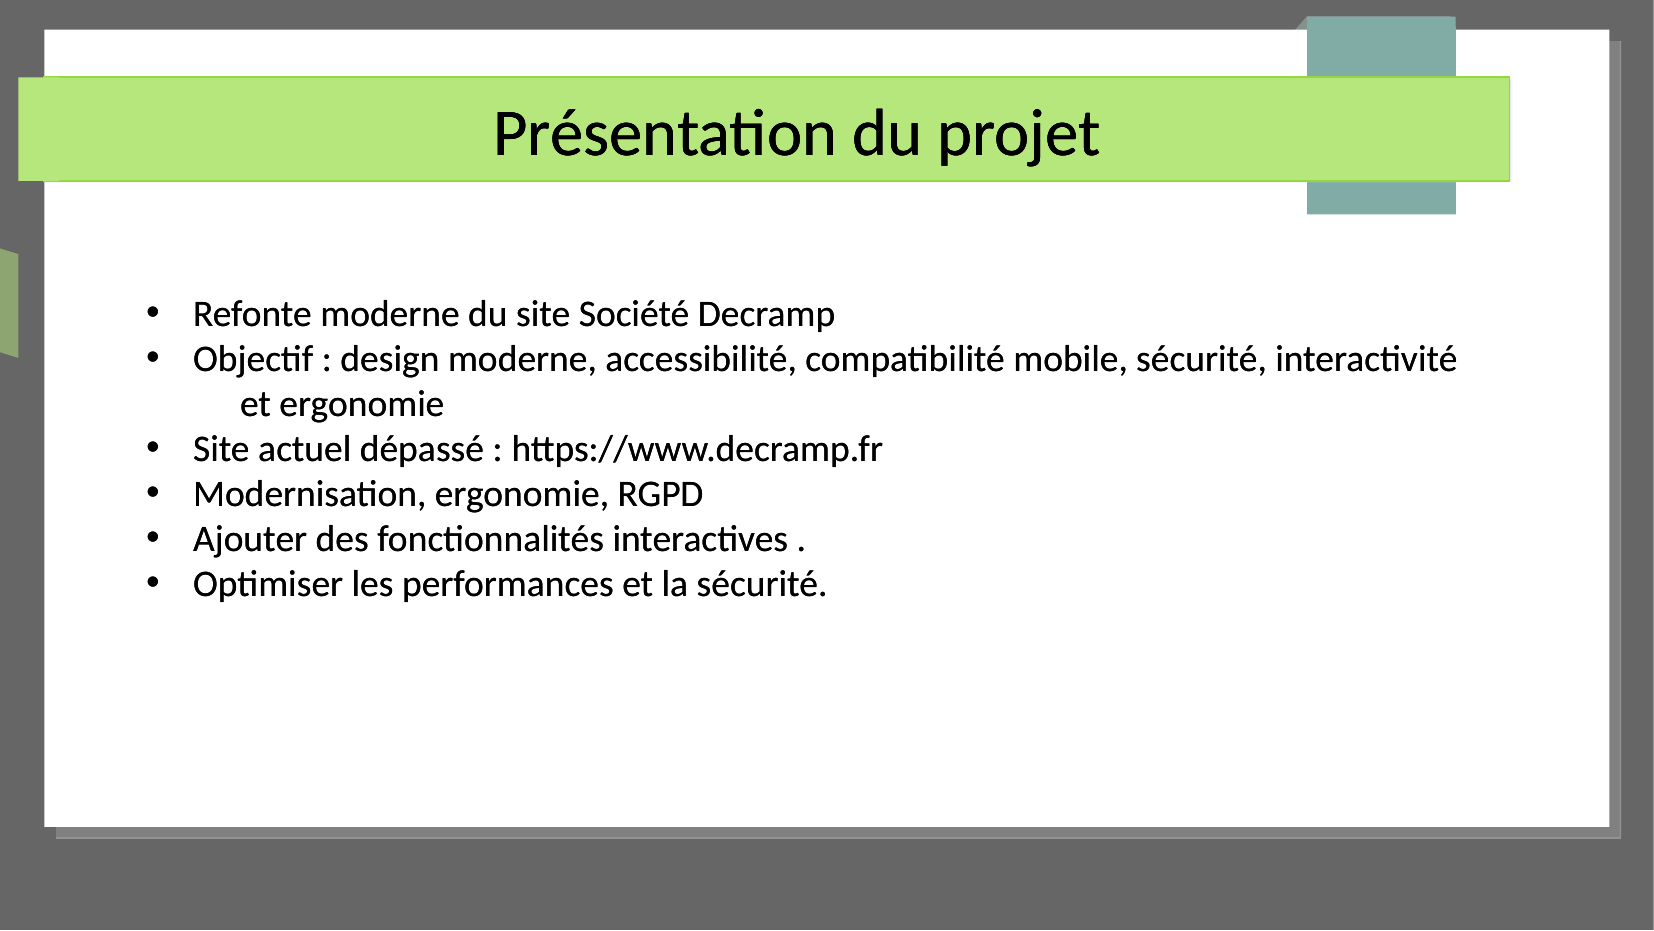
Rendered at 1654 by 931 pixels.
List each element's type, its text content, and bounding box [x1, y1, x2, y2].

text_box Refonte moderne du site Société Decramp​ Objectif : design moderne, accessibilité, compatibilité mobile, sécurité, interactivité et ergonomie​ Site actuel dépassé : https://www.decramp.fr​ Modernisation, ergonomie, RGPD​ Ajouter des fonctionnalités interactives .​ Optimiser les performances et la sécurité.​ [131, 281, 1507, 661]
title Présentation du projet [88, 77, 1506, 181]
